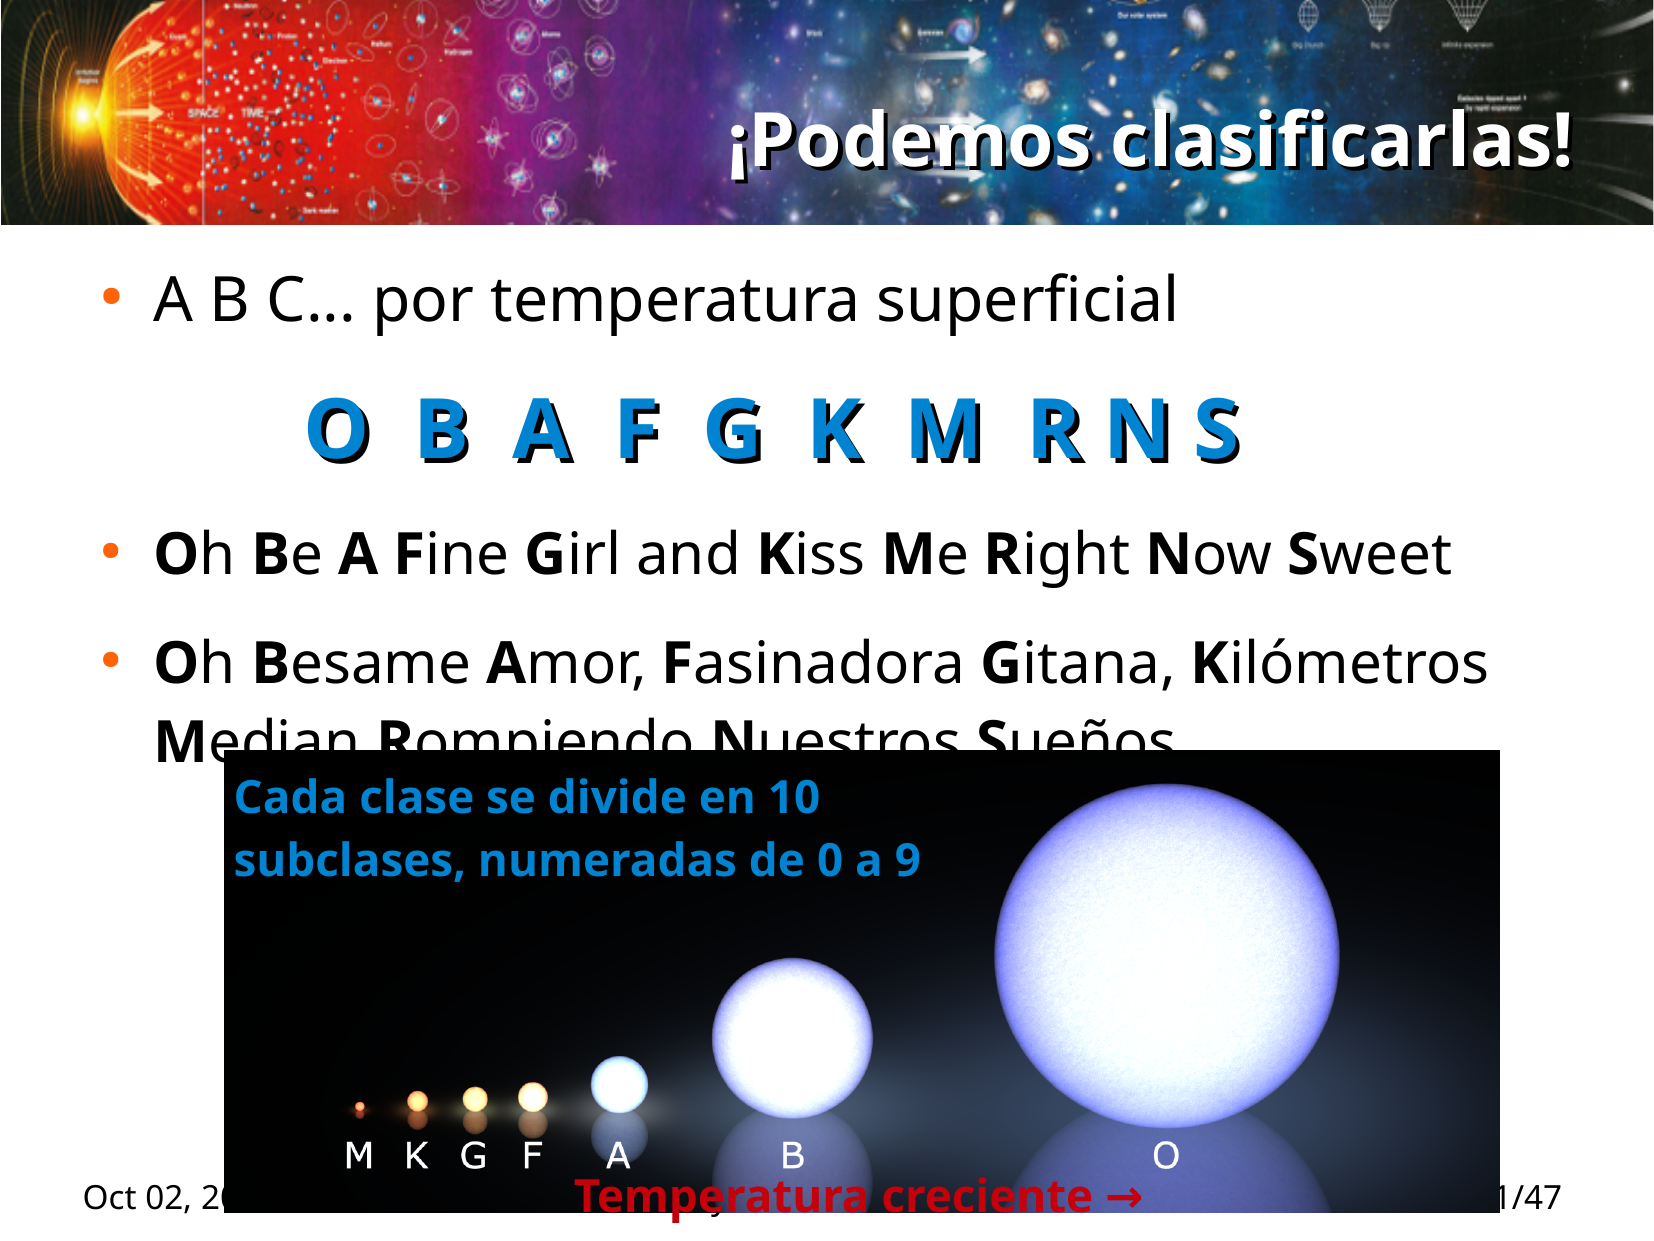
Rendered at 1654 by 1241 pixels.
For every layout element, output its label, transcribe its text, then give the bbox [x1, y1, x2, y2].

picture [1, 0, 1654, 225]
picture [224, 750, 1500, 1213]
list A B C... por temperatura superficial O B A F G K M R N S Oh Be A Fine Girl and Kiss Me Right Now Sweet Oh Besame Amor, Fasinadora Gitana, Kilómetros Median Rompiendo Nuestros Sueños [82, 255, 1571, 1156]
text_box Temperatura creciente → [558, 1155, 1161, 1226]
text_box Cada clase se divide en 10 subclases, numeradas de 0 a 9 [218, 757, 1177, 883]
title ¡Podemos clasificarlas! [86, 49, 1576, 226]
